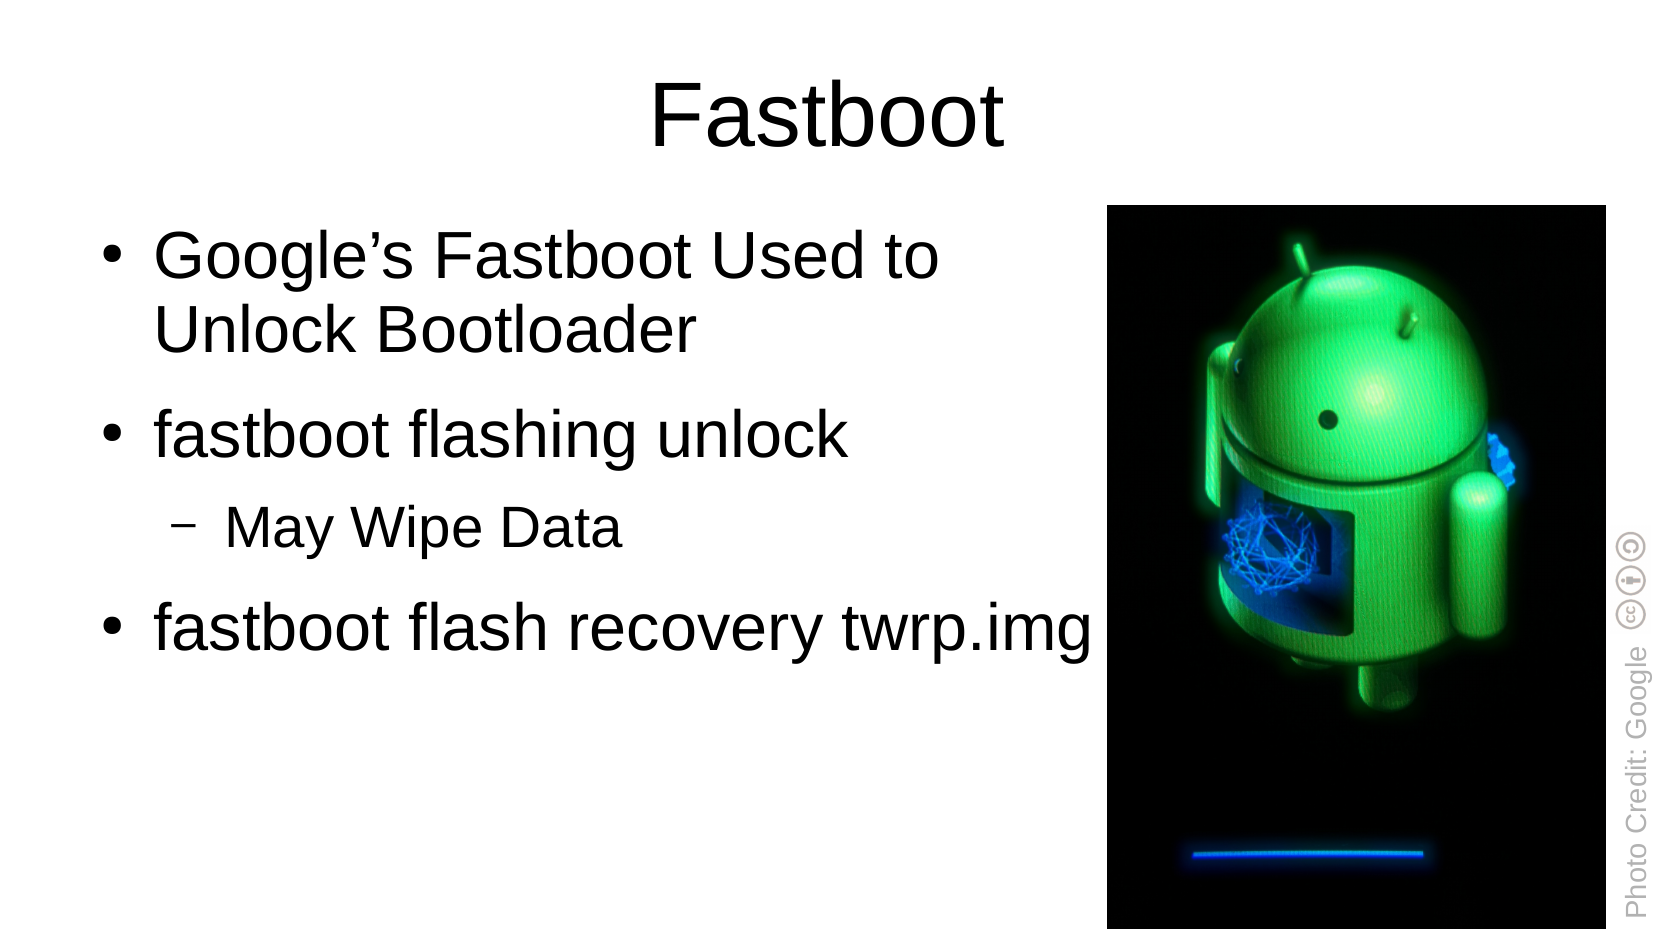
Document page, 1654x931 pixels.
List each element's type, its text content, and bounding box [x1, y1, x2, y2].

list Google’s Fastboot Used to Unlock Bootloader fastboot flashing unlock May Wipe Data fastboot flash recovery twrp.img [82, 217, 1571, 931]
picture [1610, 525, 1651, 634]
picture [1107, 205, 1606, 930]
text_box Photo Credit: Google [1612, 495, 1654, 931]
title Fastboot [82, 37, 1571, 193]
